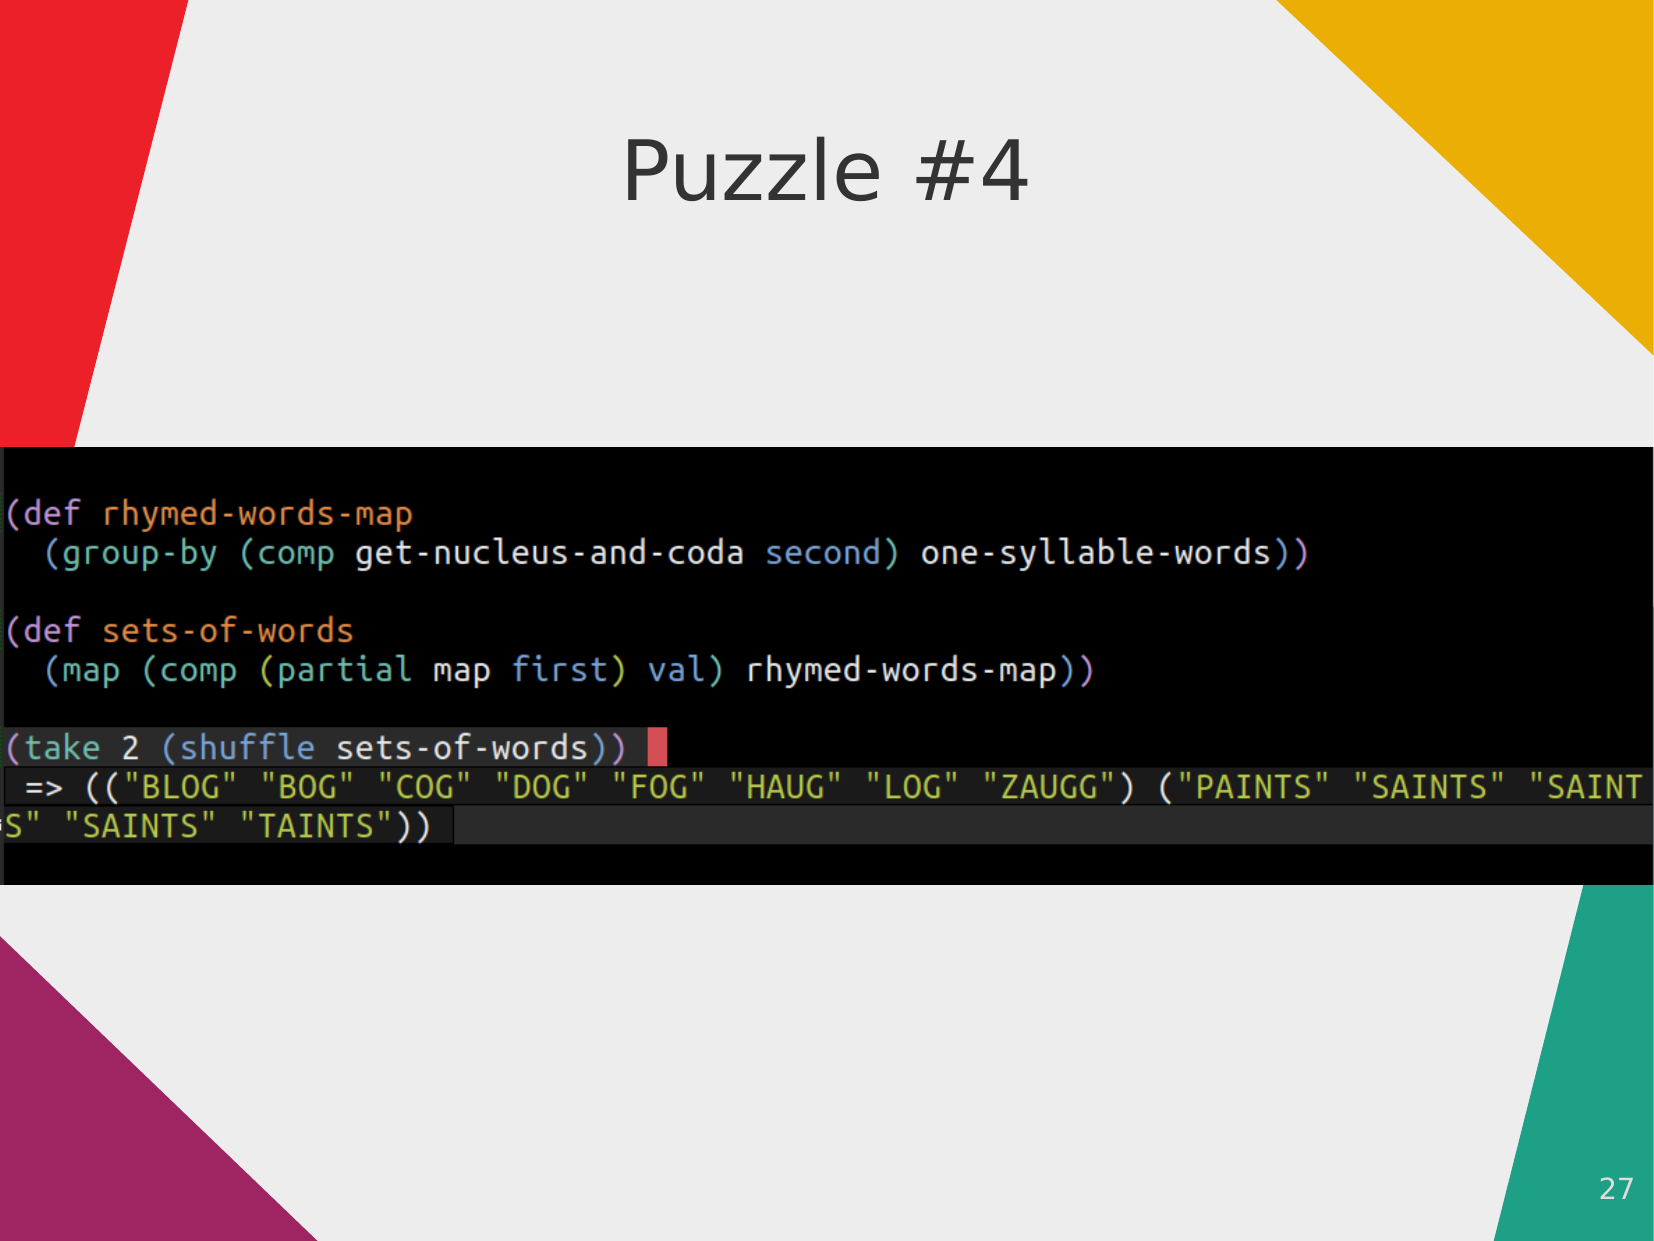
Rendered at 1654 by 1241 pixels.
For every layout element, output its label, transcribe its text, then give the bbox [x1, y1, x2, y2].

title Puzzle #4 [114, 73, 1539, 271]
picture [0, 447, 1654, 886]
